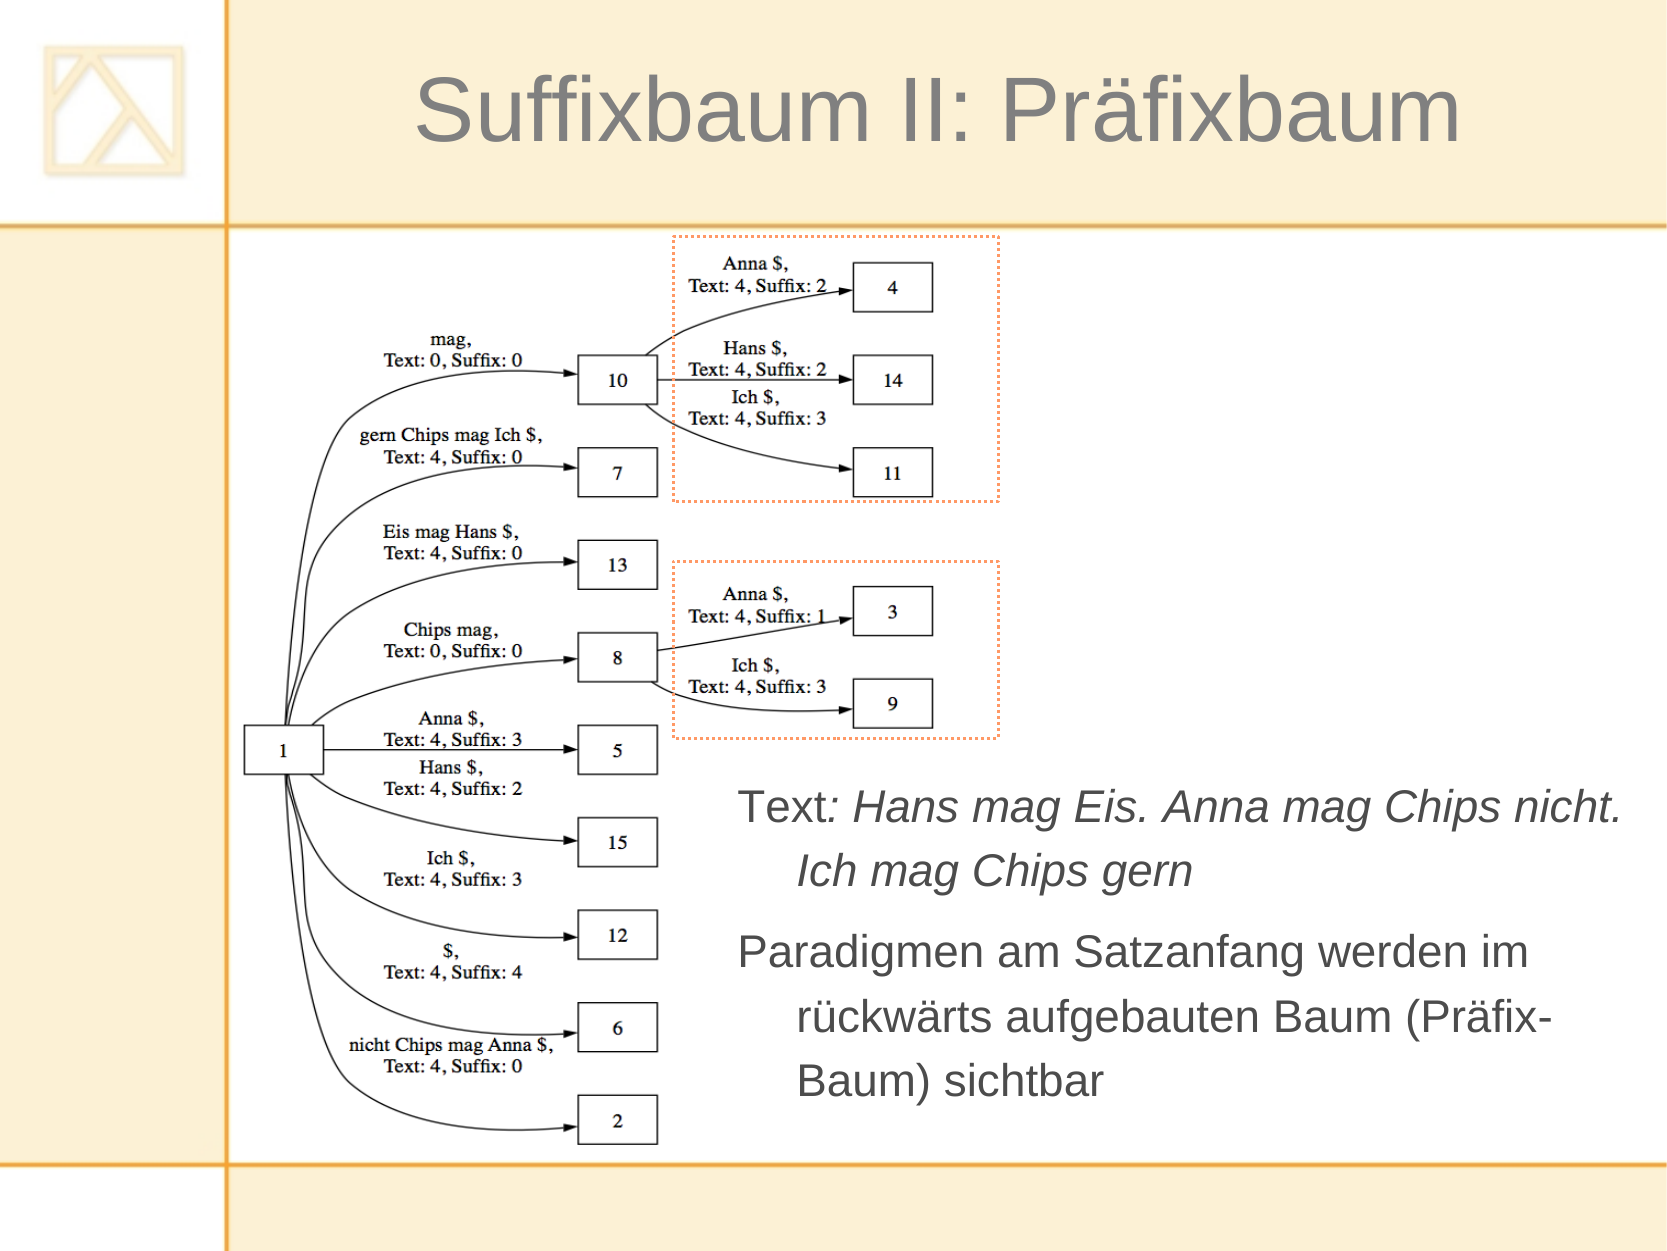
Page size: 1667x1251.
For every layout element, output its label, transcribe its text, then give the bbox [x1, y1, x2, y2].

list Text: Hans mag Eis. Anna mag Chips nicht. Ich mag Chips gern Paradigmen am Satzanfang werden im rückwärts aufgebauten Baum (Präfix-Baum) sichtbar [708, 767, 1654, 1152]
title Suffixbaum II: Präfixbaum [268, 0, 1611, 238]
picture [0, 0, 1667, 1251]
